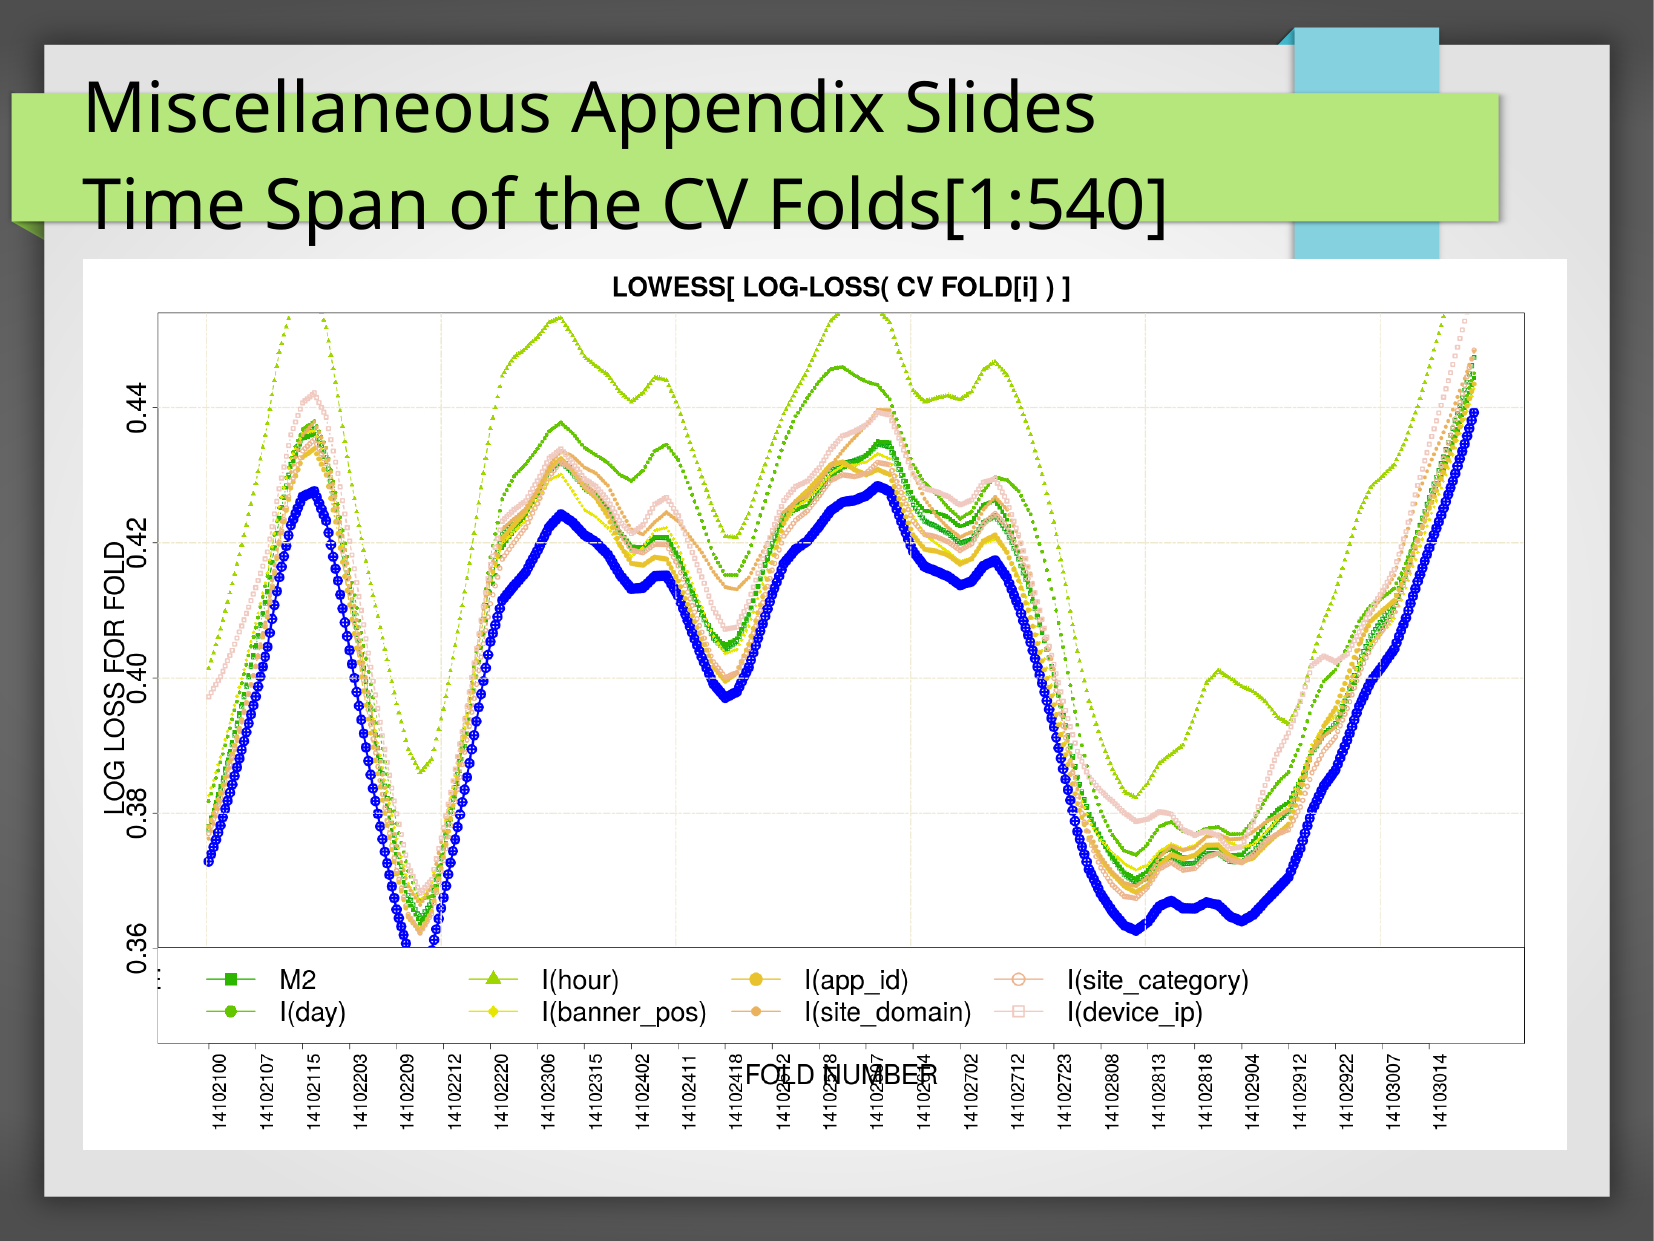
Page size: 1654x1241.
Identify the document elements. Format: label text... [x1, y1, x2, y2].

picture [0, 0, 1654, 1241]
title Miscellaneous Appendix Slides Time Span of the CV Folds[1:540] [82, 62, 1516, 246]
